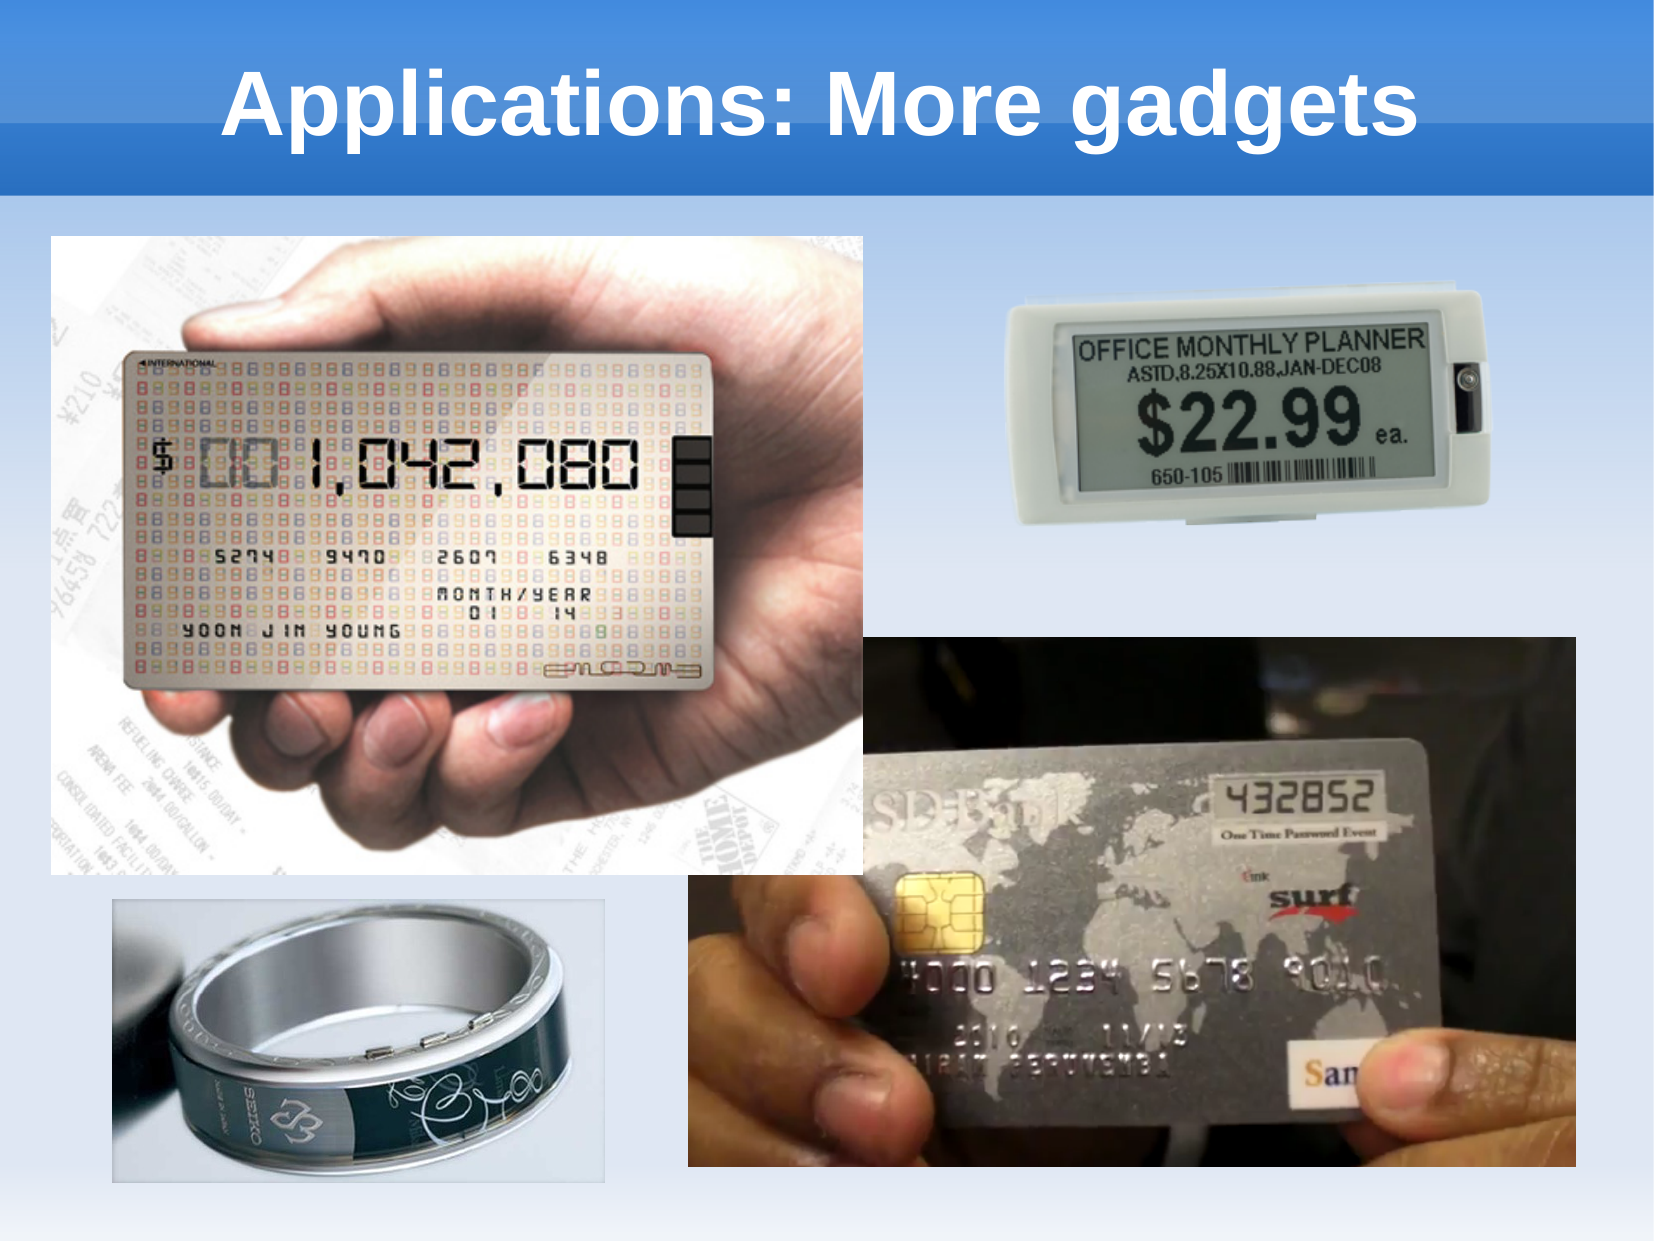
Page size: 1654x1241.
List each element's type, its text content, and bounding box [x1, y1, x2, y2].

picture [0, 0, 1654, 1241]
title Applications: More gadgets [76, 7, 1565, 200]
